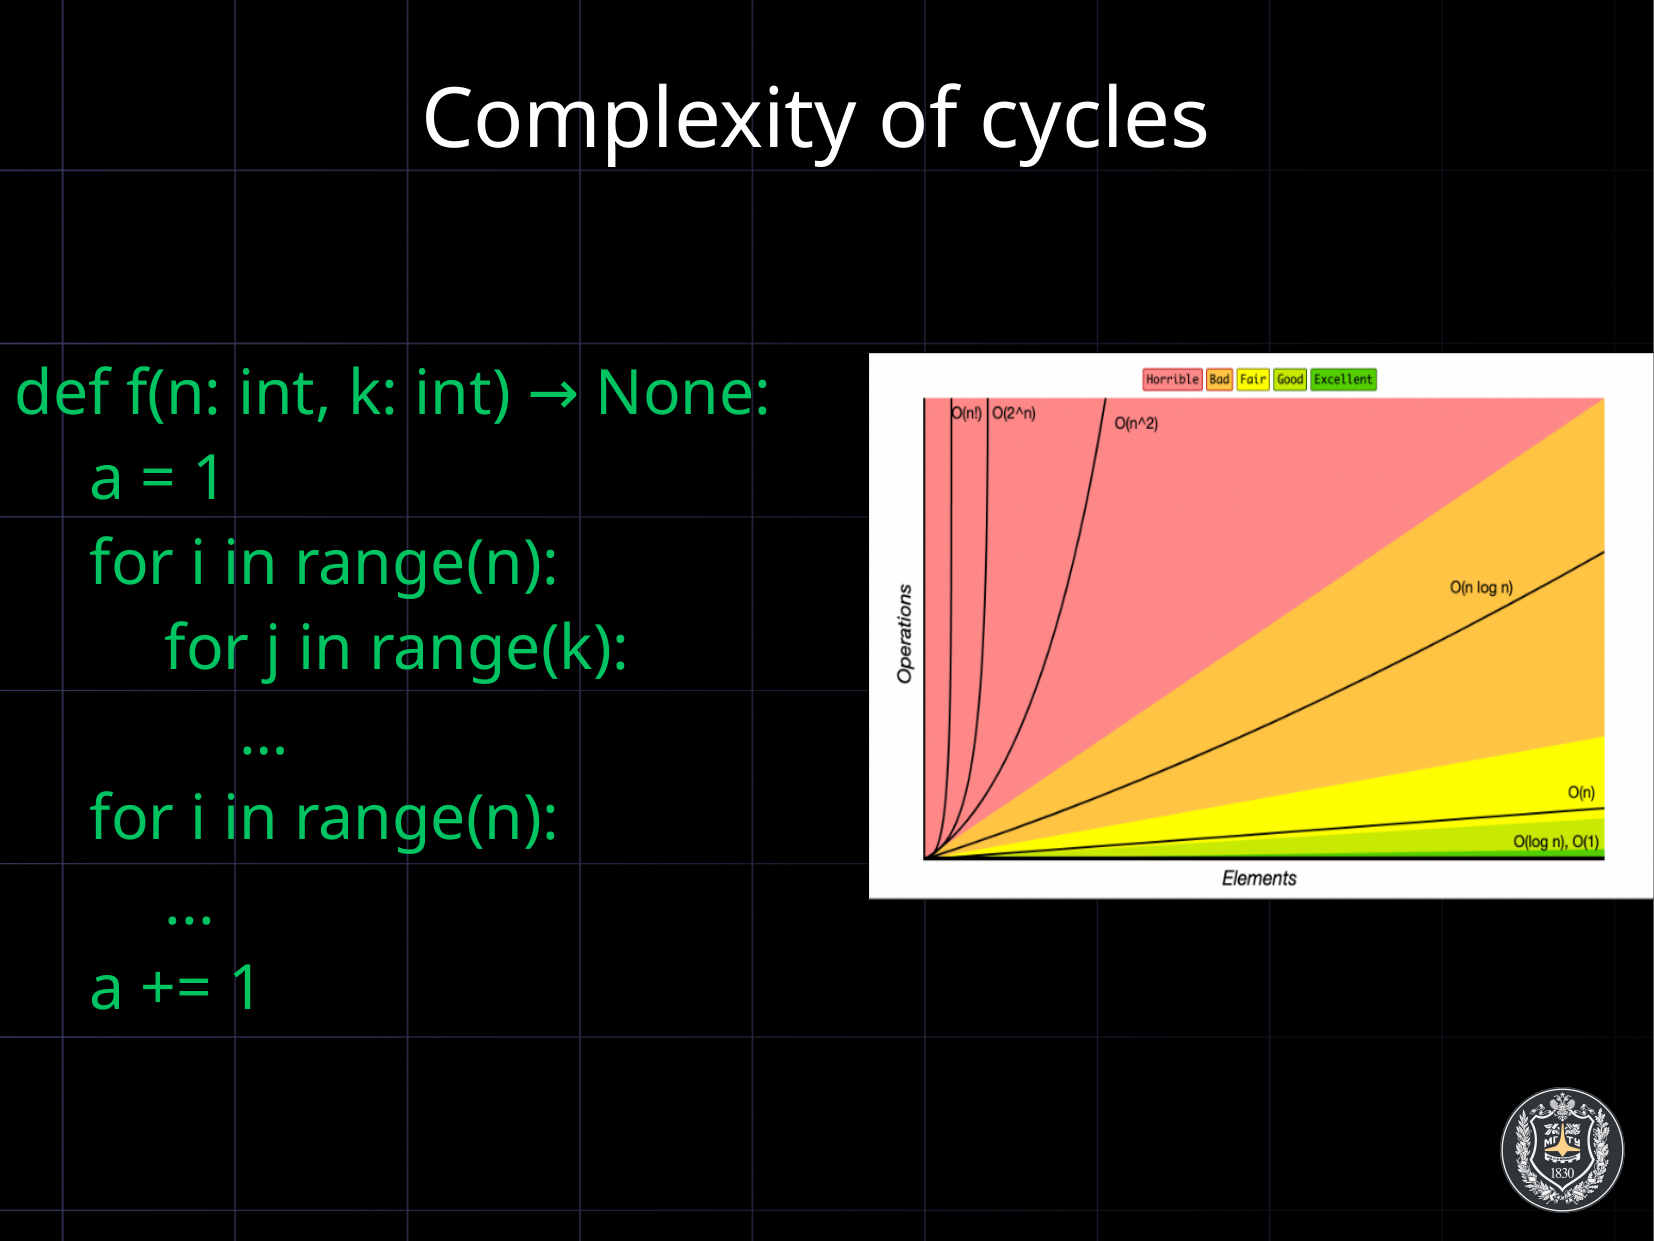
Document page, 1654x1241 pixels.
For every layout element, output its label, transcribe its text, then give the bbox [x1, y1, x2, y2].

picture [0, 0, 1654, 1241]
title Complexity of cycles [82, 37, 1571, 193]
text_box def f(n: int, k: int) → None: a = 1 for i in range(n): for j in range(k): … for i in range(n): ... a += 1 [0, 340, 1613, 1241]
